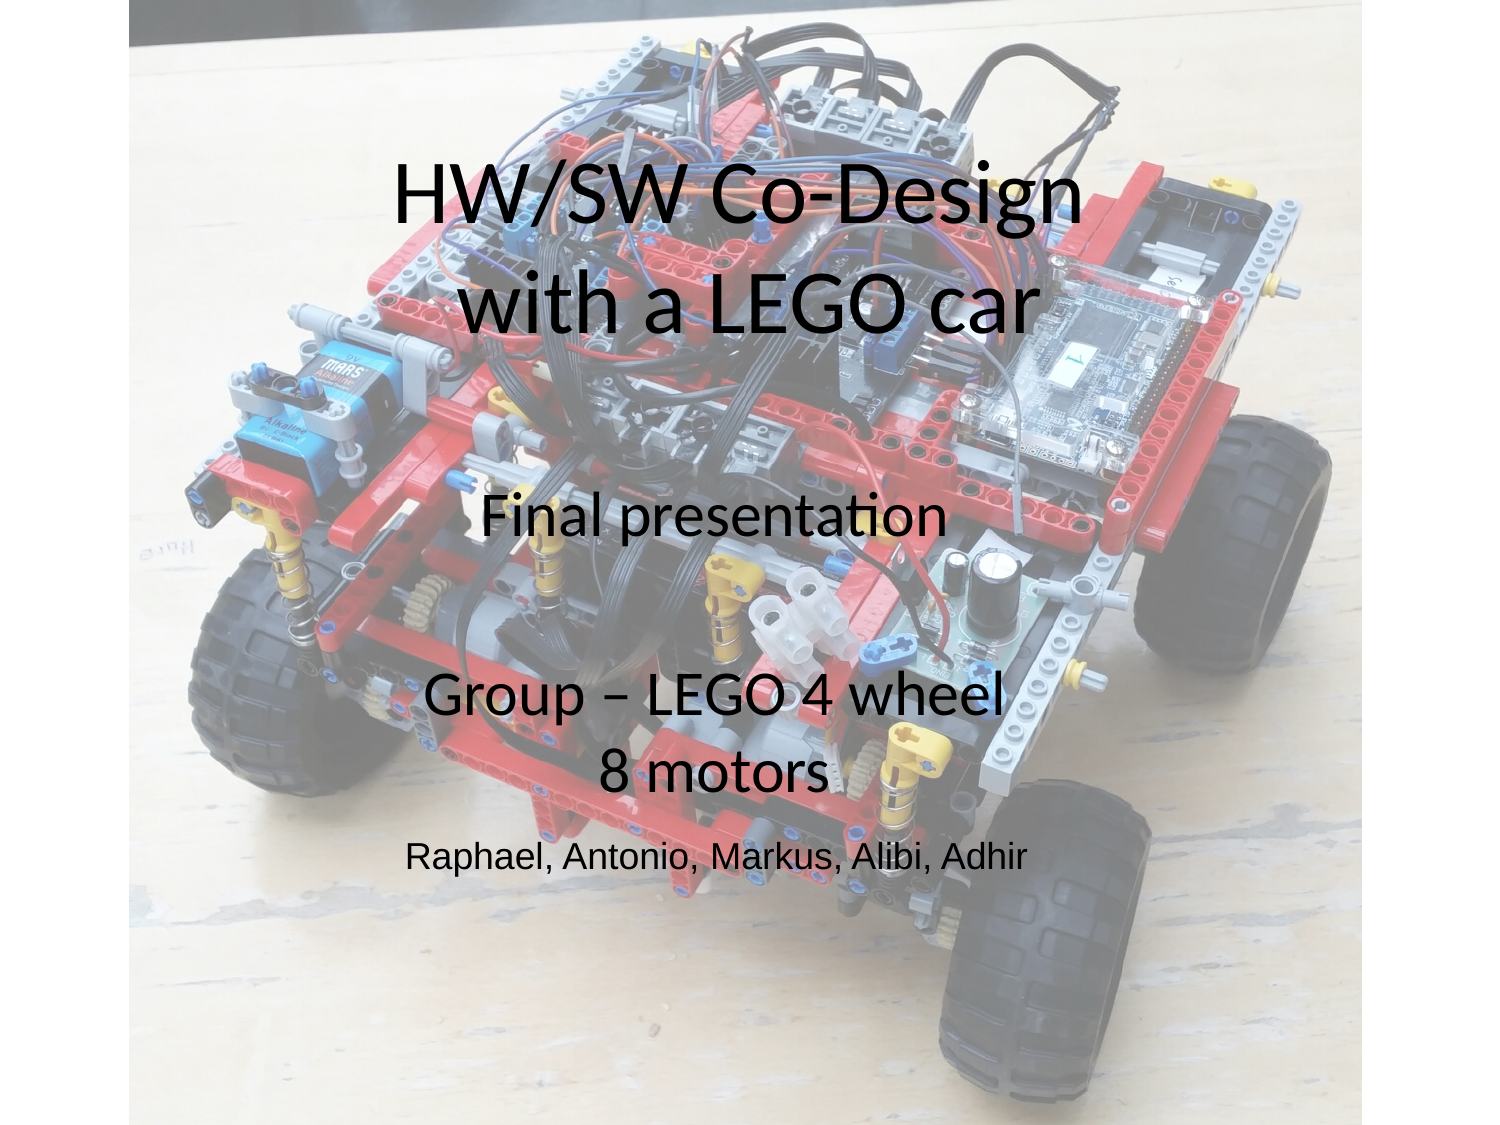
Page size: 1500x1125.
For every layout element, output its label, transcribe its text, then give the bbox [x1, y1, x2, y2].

subtitle Final presentation Group – LEGO 4 wheel 8 motors [390, 464, 1040, 815]
text_box Raphael, Antonio, Markus, Alibi, Adhir [390, 828, 1321, 886]
picture [129, 0, 1362, 1125]
title HW/SW Co-Design with a LEGO car [262, 66, 1238, 417]
